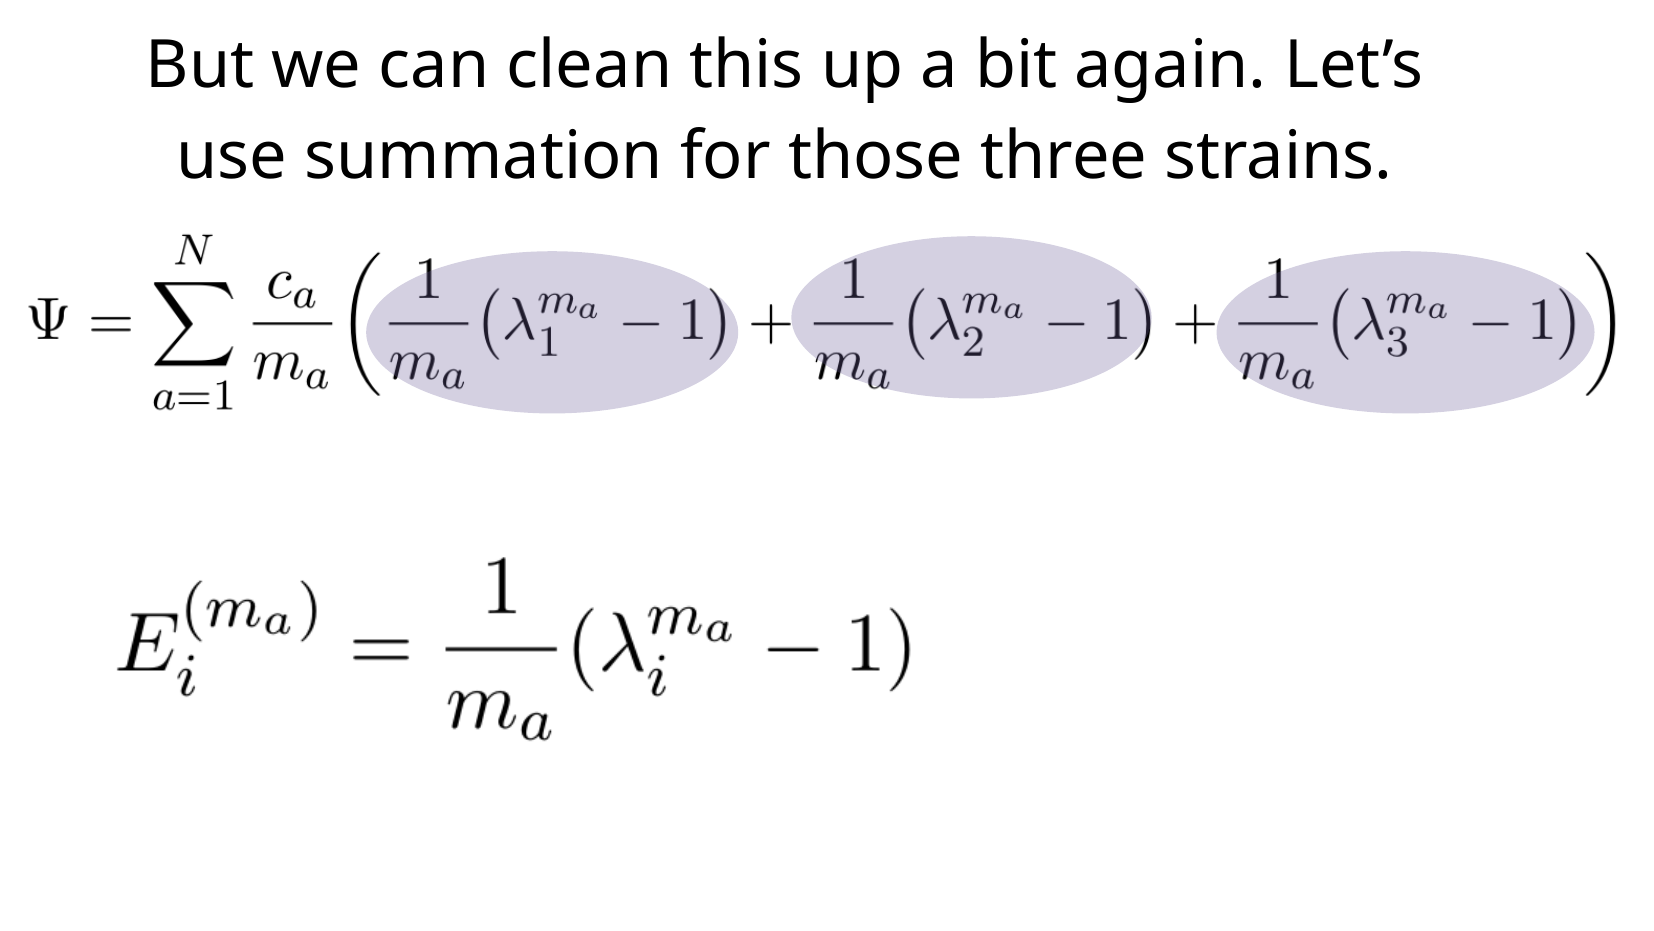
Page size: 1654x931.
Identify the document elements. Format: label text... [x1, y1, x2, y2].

title But we can clean this up a bit again. Let’s use summation for those three strains. [88, 29, 1483, 185]
text_box [1216, 251, 1595, 414]
text_box [791, 236, 1152, 399]
picture [88, 531, 959, 778]
text_box [366, 251, 739, 414]
picture [0, 215, 1654, 443]
